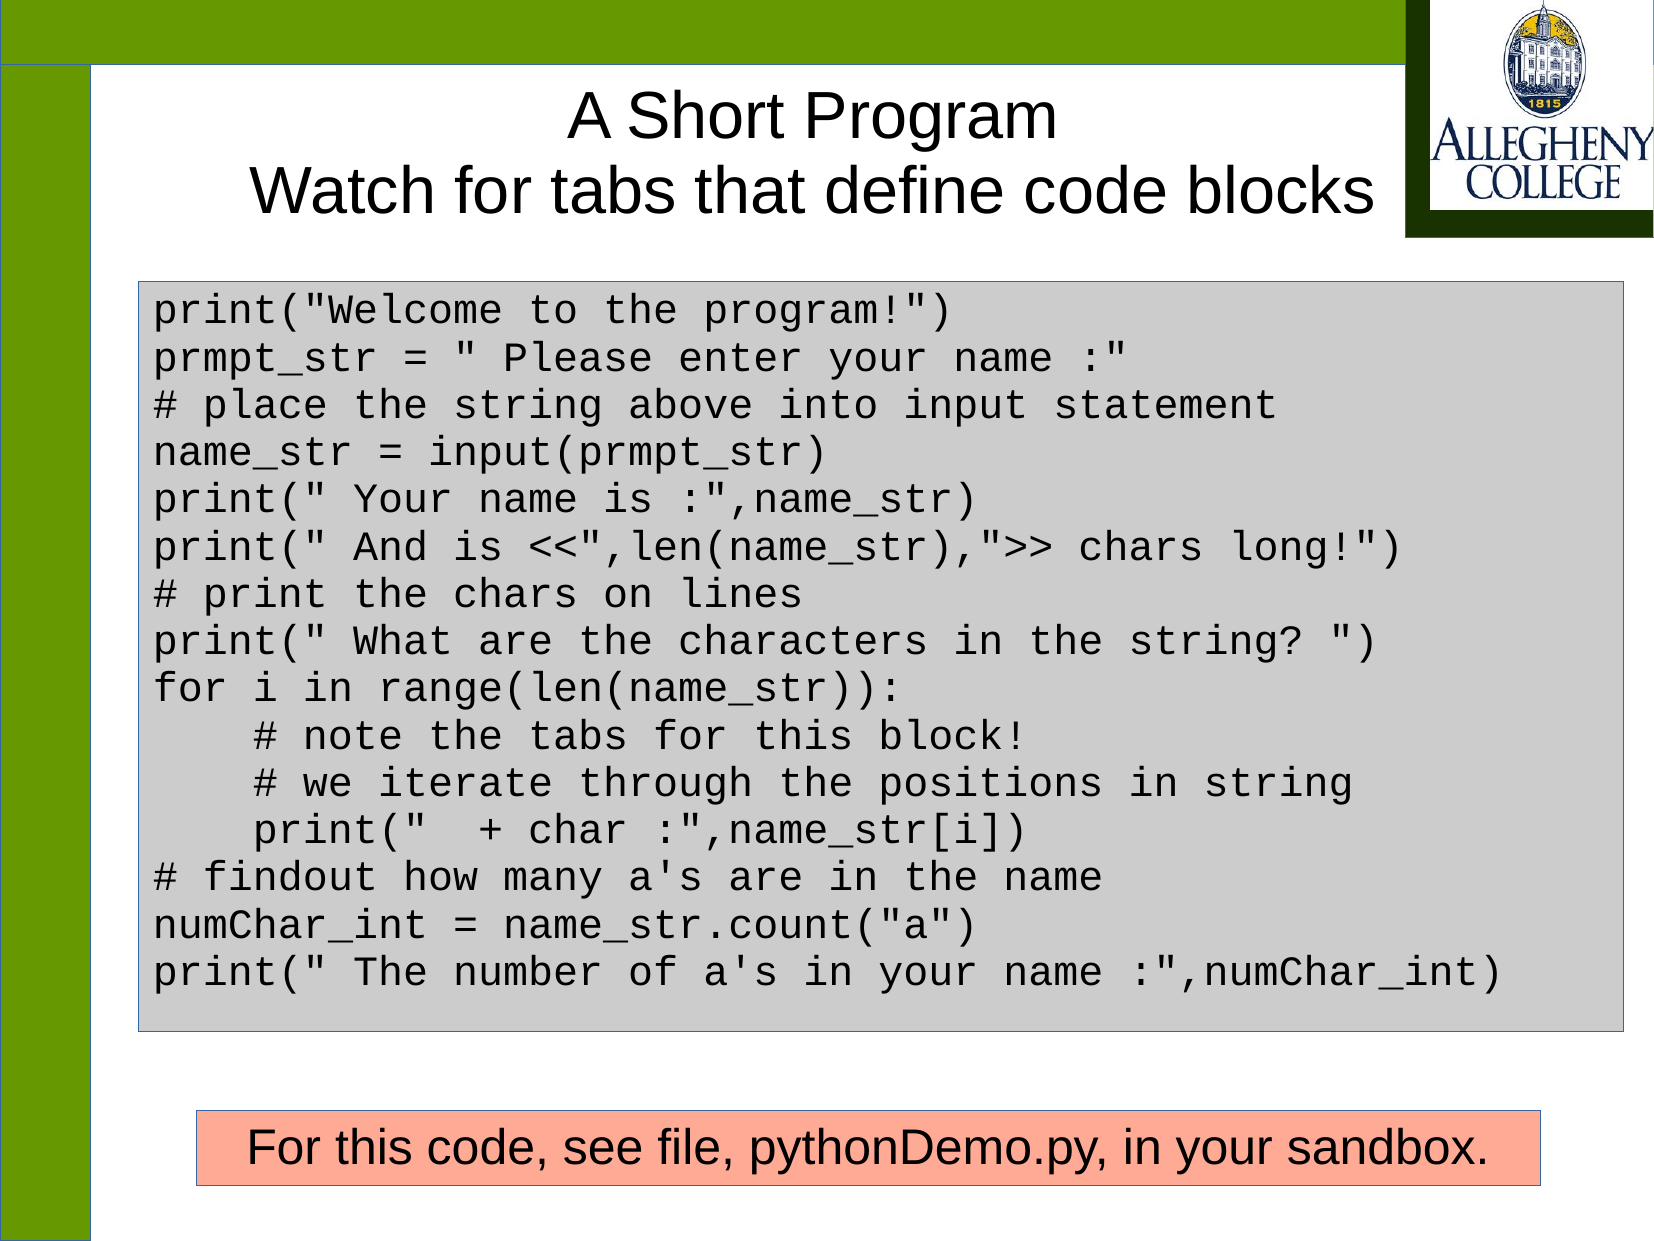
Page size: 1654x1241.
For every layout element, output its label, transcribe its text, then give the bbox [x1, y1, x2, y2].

title A Short Program Watch for tabs that define code blocks [112, 65, 1515, 257]
text_box print("Welcome to the program!") prmpt_str = " Please enter your name :" # place the string above into input statement name_str = input(prmpt_str) print(" Your name is :",name_str) print(" And is <<",len(name_str),">> chars long!") # print the chars on lines print(" What are the characters in the string? ") for i in range(len(name_str)): # note the tabs for this block! # we iterate through the positions in string print(" + char :",name_str[i]) # findout how many a's are in the name numChar_int = name_str.count("a") print(" The number of a's in your name :",numChar_int) [138, 281, 1624, 1032]
picture [1430, 0, 1654, 210]
text_box [0, 0, 1654, 1241]
text_box For this code, see file, pythonDemo.py, in your sandbox. [196, 1110, 1541, 1186]
